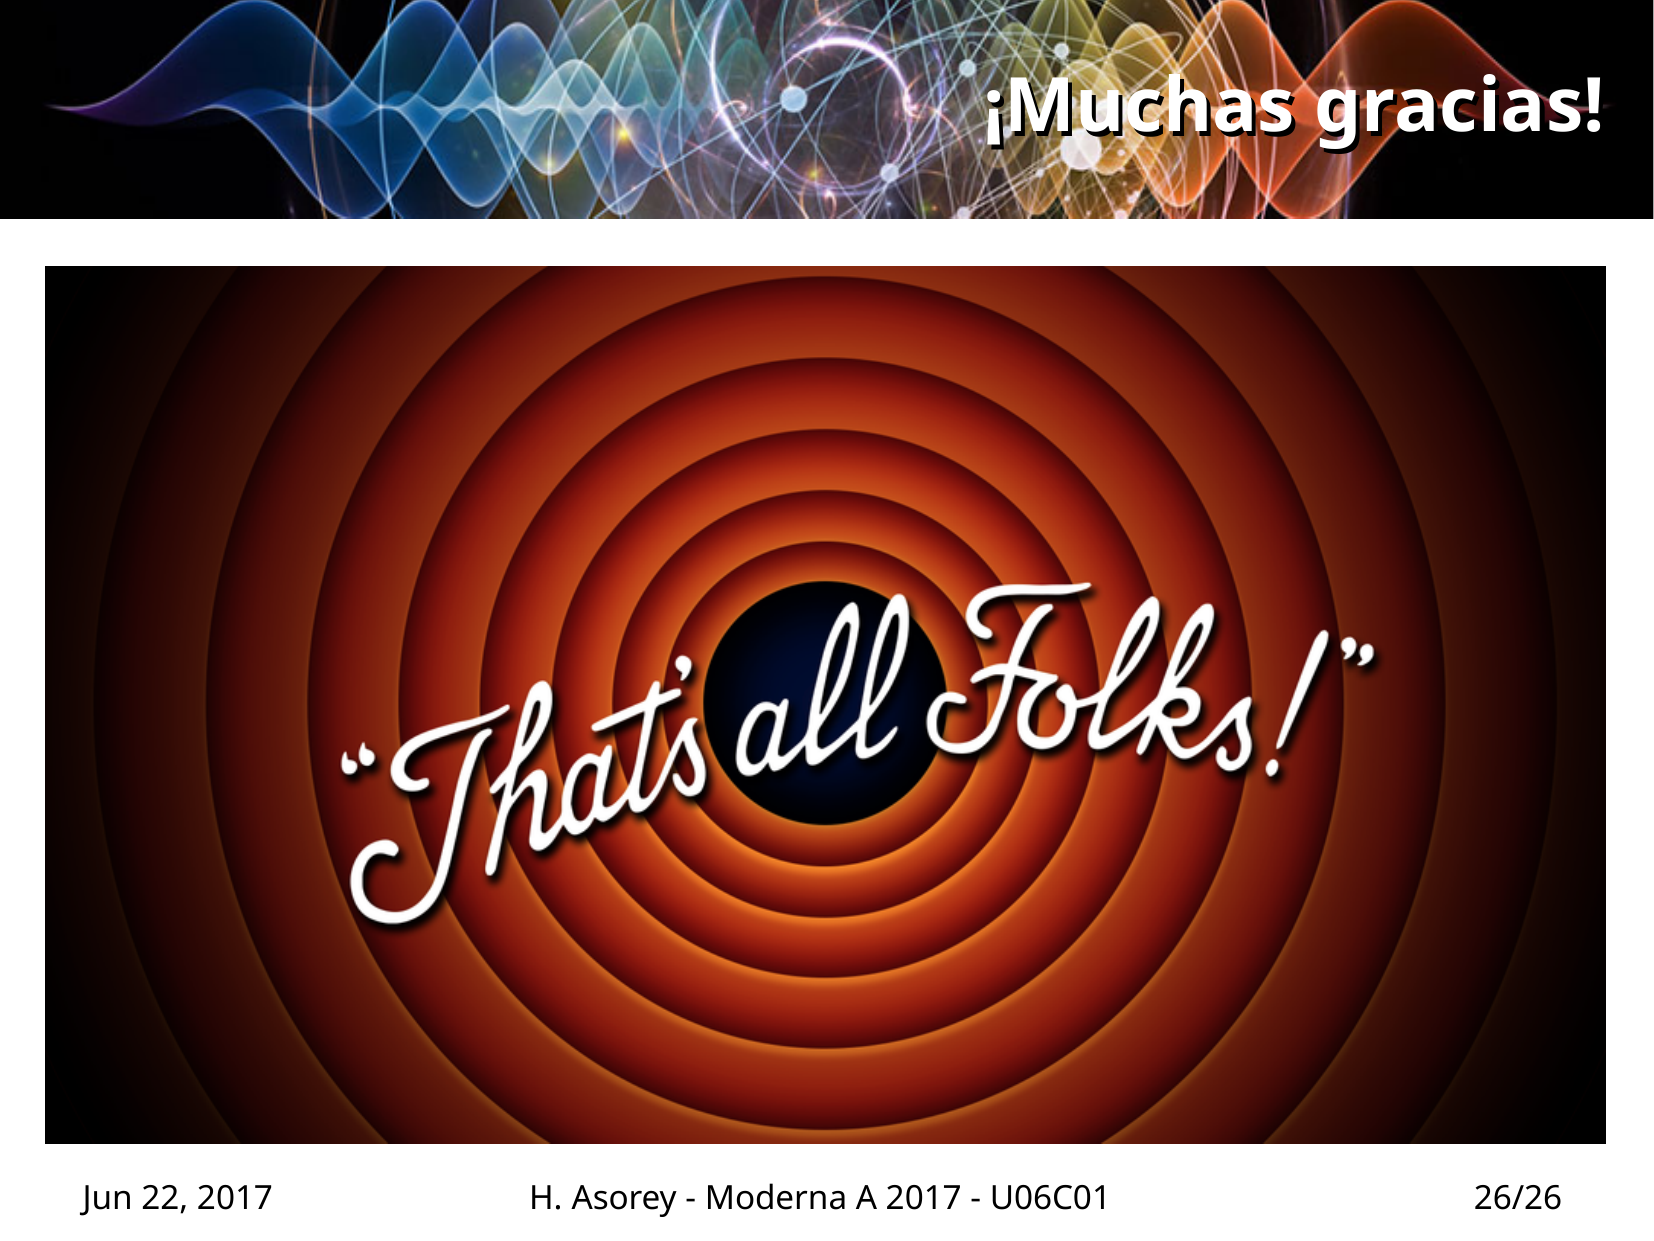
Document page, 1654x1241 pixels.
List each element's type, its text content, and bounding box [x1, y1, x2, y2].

title ¡Muchas gracias! [45, 15, 1606, 191]
picture [0, 0, 1654, 219]
picture [45, 266, 1606, 1144]
